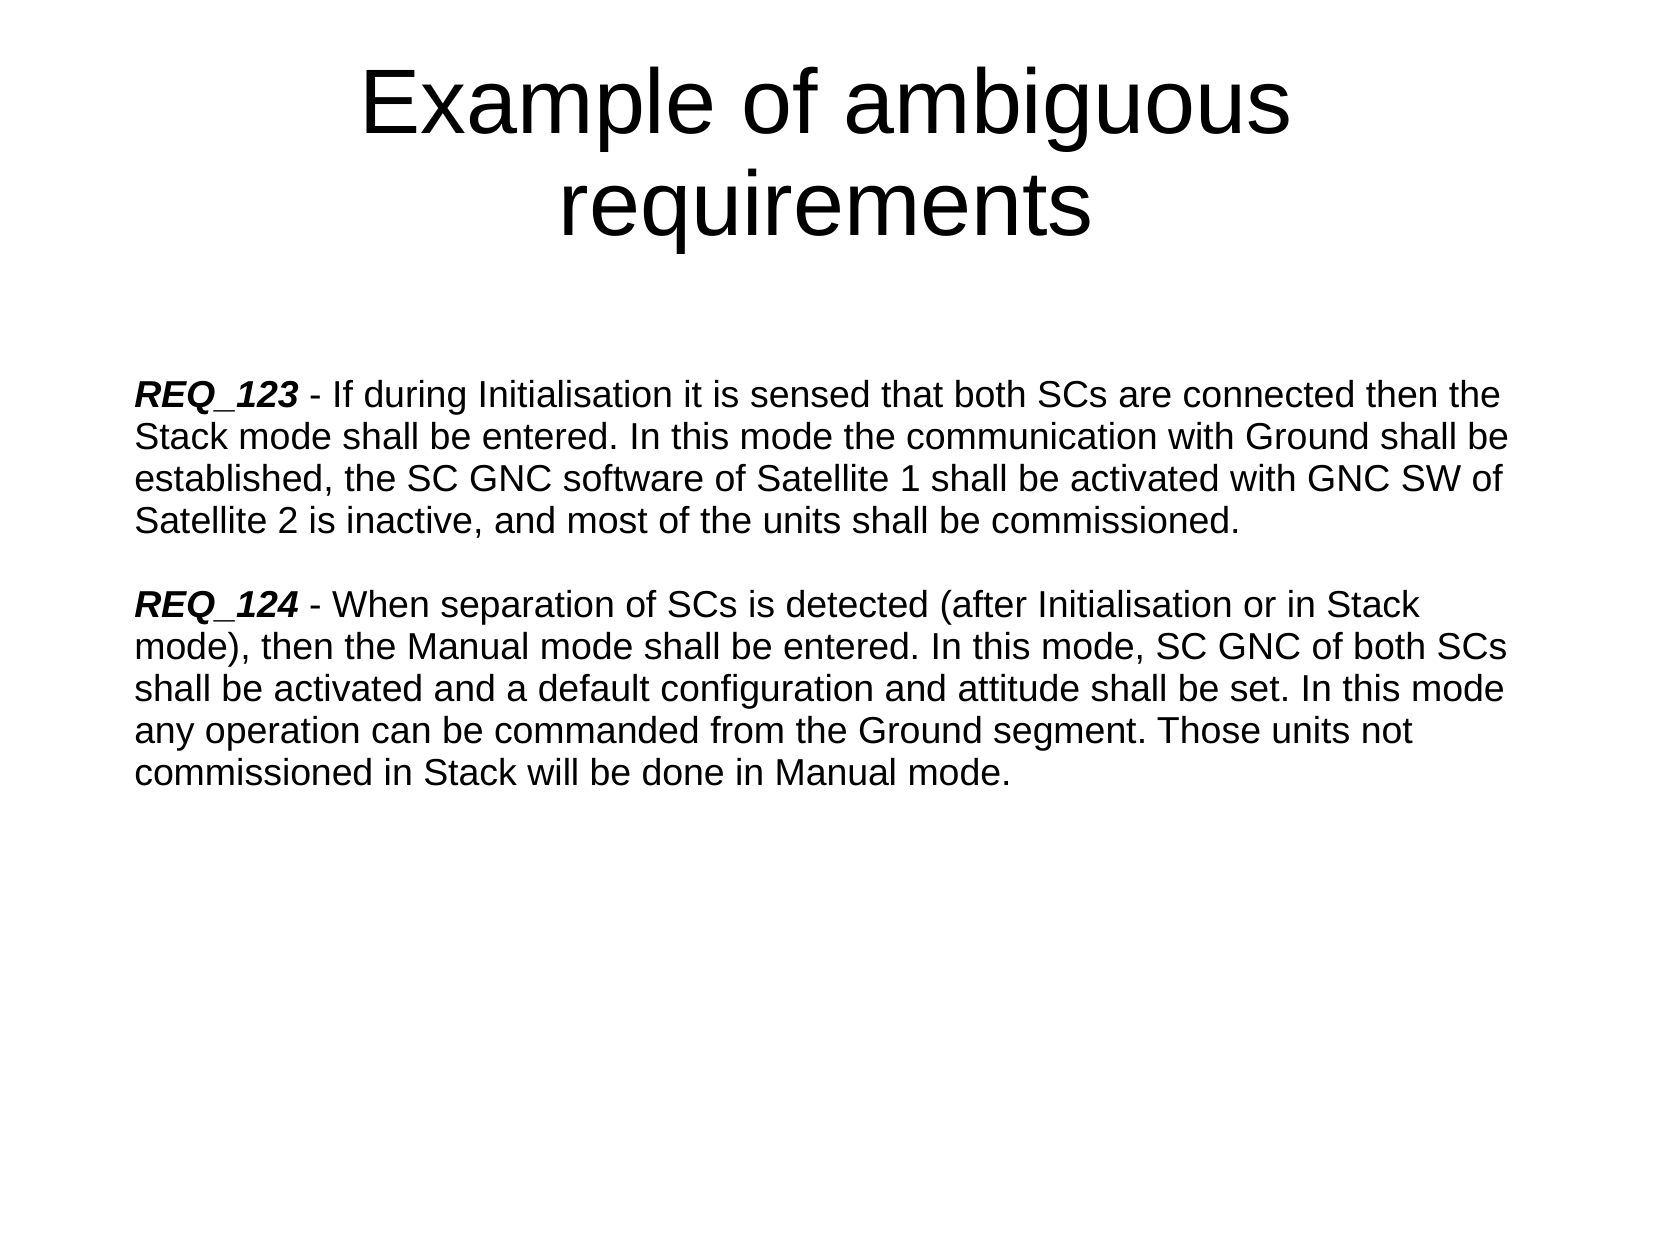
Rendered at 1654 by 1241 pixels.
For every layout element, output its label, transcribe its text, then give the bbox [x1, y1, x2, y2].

title Example of ambiguous requirements [82, 49, 1571, 257]
text_box REQ_123 - If during Initialisation it is sensed that both SCs are connected then the Stack mode shall be entered. In this mode the communication with Ground shall be established, the SC GNC software of Satellite 1 shall be activated with GNC SW of Satellite 2 is inactive, and most of the units shall be commissioned. REQ_124 - When separation of SCs is detected (after Initialisation or in Stack mode), then the Manual mode shall be entered. In this mode, SC GNC of both SCs shall be activated and a default configuration and attitude shall be set. In this mode any operation can be commanded from the Ground segment. Those units not commissioned in Stack will be done in Manual mode. [119, 366, 1548, 801]
